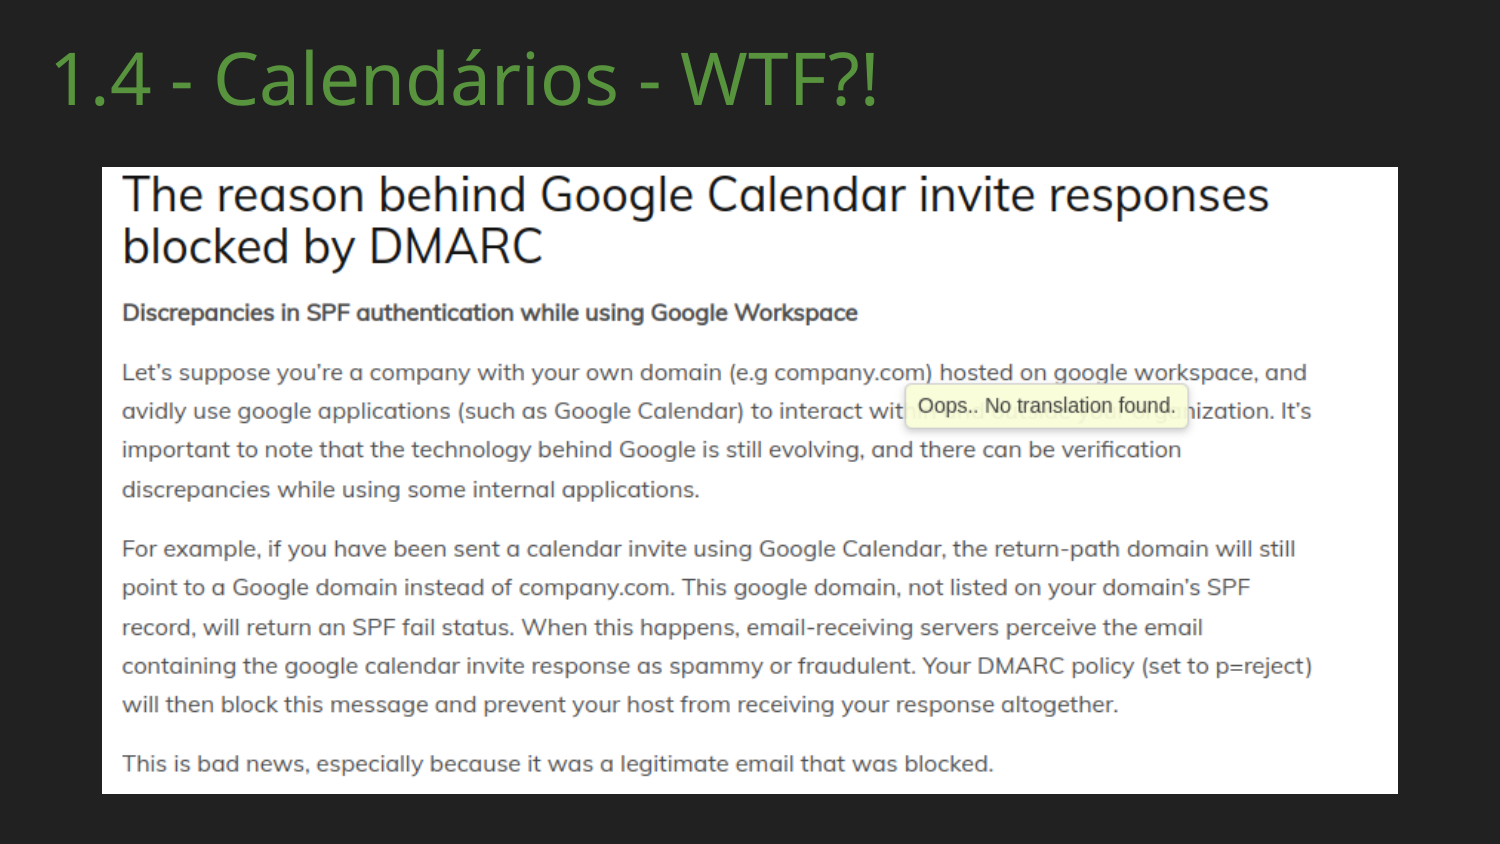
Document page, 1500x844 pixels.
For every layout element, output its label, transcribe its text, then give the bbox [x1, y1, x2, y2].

title 1.4 - Calendários - WTF?! [34, 17, 1432, 168]
picture [102, 167, 1398, 794]
